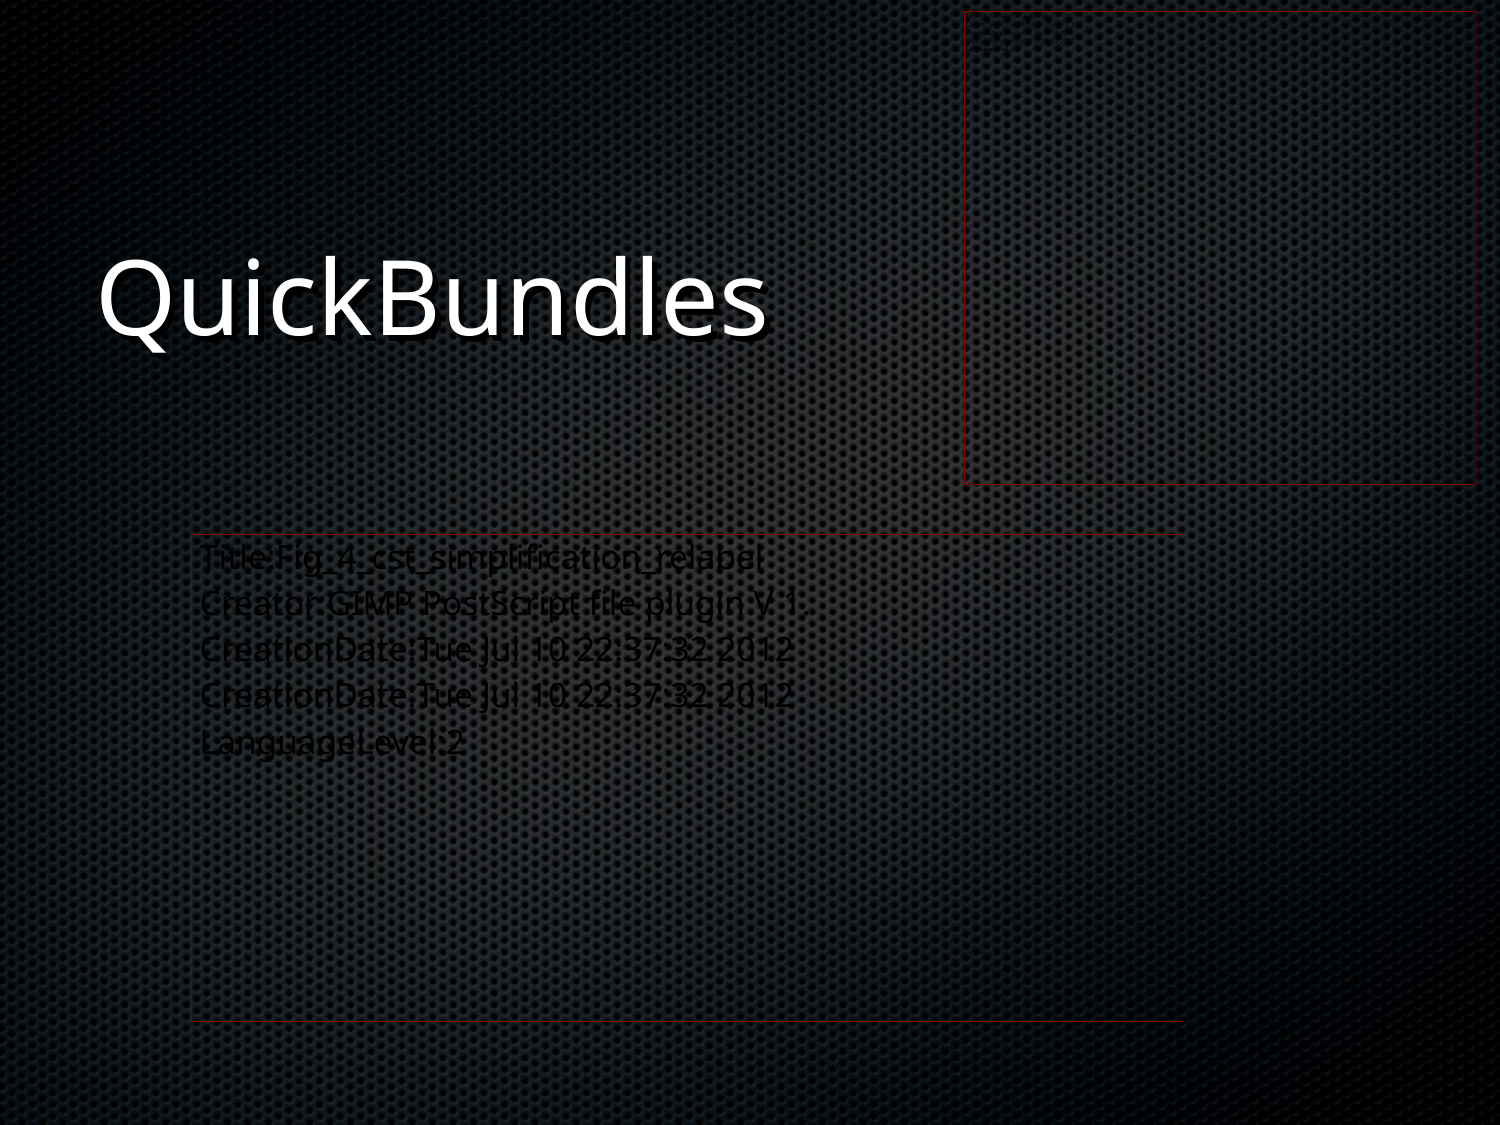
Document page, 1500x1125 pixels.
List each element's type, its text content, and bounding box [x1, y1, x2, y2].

picture [0, 0, 1500, 1125]
title QuickBundles [86, 153, 964, 435]
